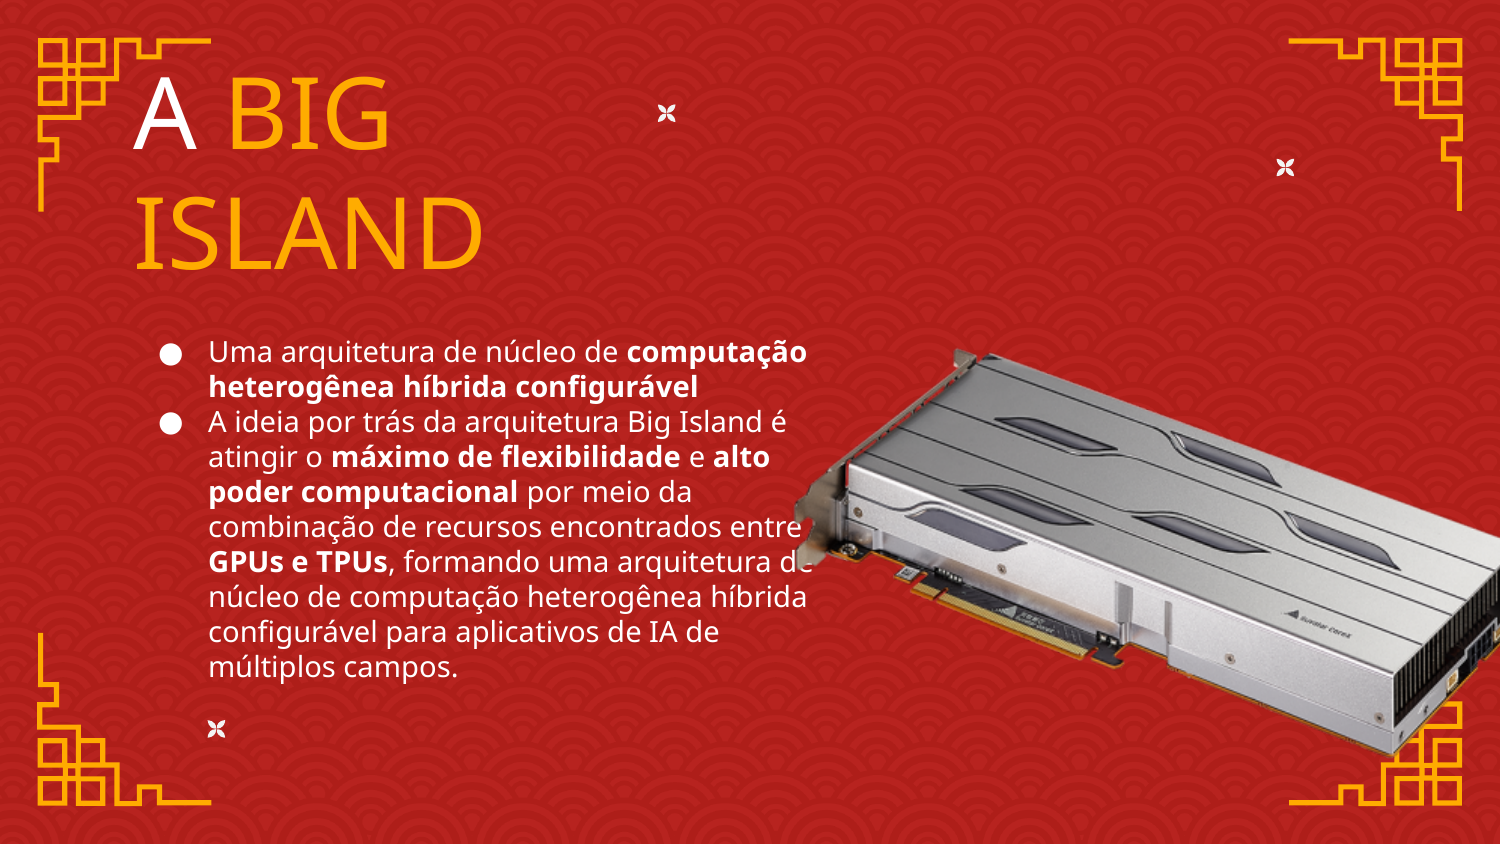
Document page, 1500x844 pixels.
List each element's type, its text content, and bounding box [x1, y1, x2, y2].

subtitle Uma arquitetura de núcleo de computação heterogênea híbrida configurável A ideia por trás da arquitetura Big Island é atingir o máximo de flexibilidade e alto poder computacional por meio da combinação de recursos encontrados entre GPUs e TPUs, formando uma arquitetura de núcleo de computação heterogênea híbrida configurável para aplicativos de IA de múltiplos campos. [118, 318, 626, 736]
picture [0, 0, 1500, 844]
title A BIG ISLAND [118, 146, 610, 305]
